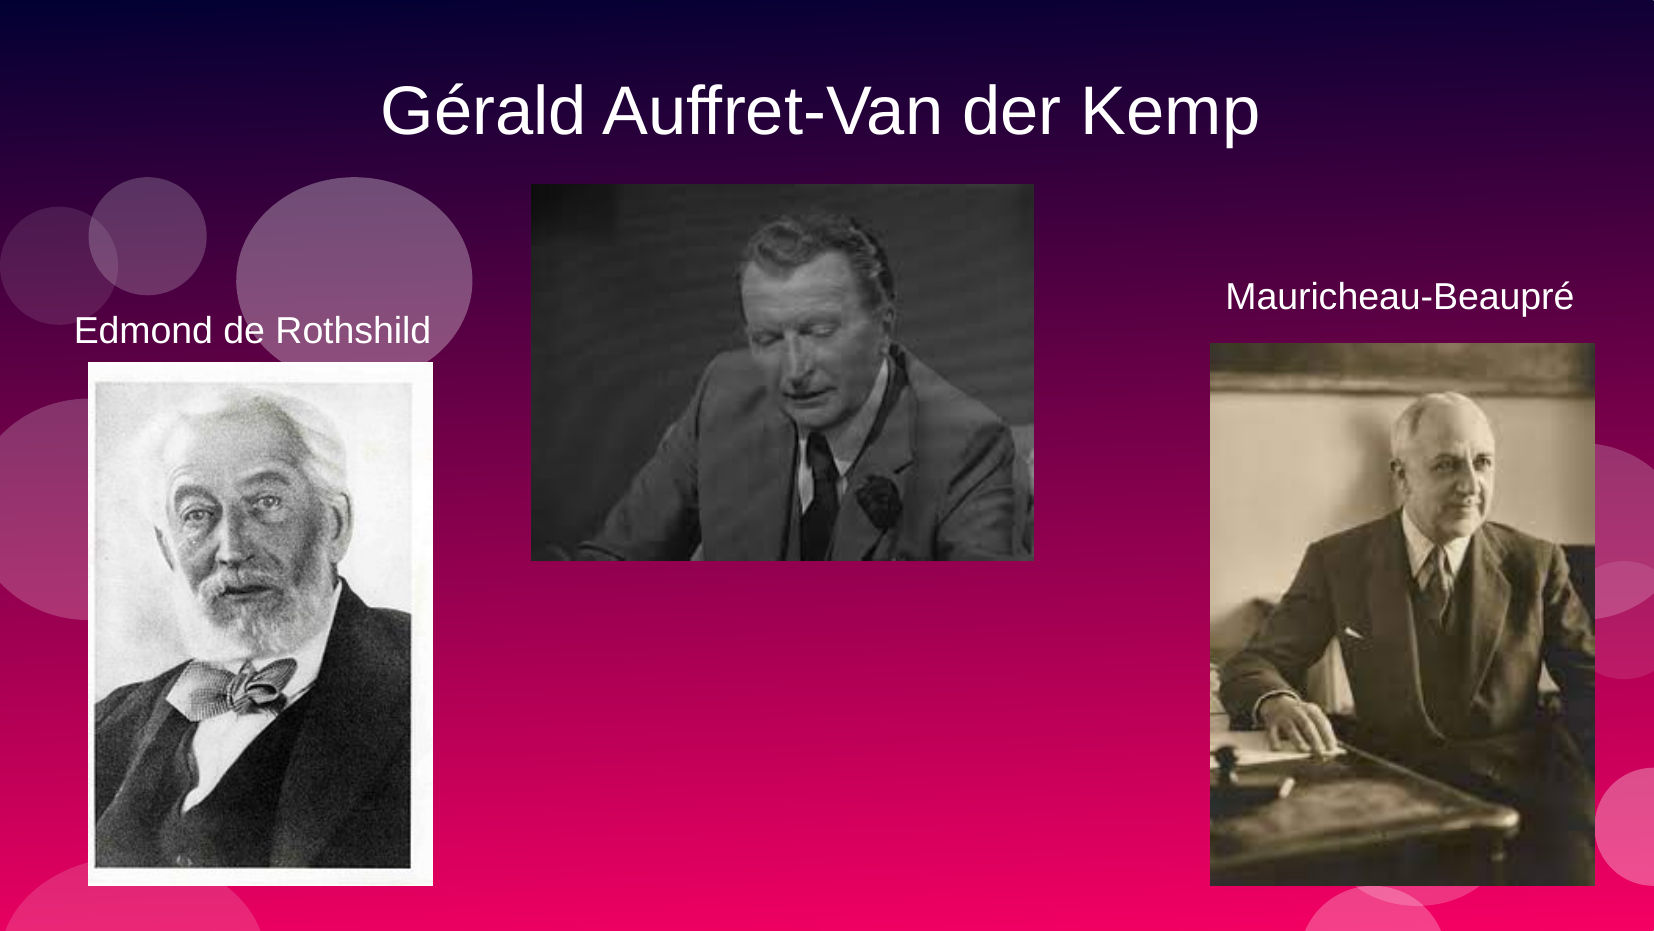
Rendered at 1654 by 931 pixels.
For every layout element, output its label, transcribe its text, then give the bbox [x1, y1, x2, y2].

text_box Edmond de Rothshild [59, 302, 473, 443]
picture [1210, 343, 1595, 886]
picture [88, 443, 433, 886]
title Gérald Auffret-Van der Kemp [76, 29, 1565, 185]
text_box Mauricheau-Beaupré [1210, 267, 1595, 325]
picture [531, 184, 1034, 562]
